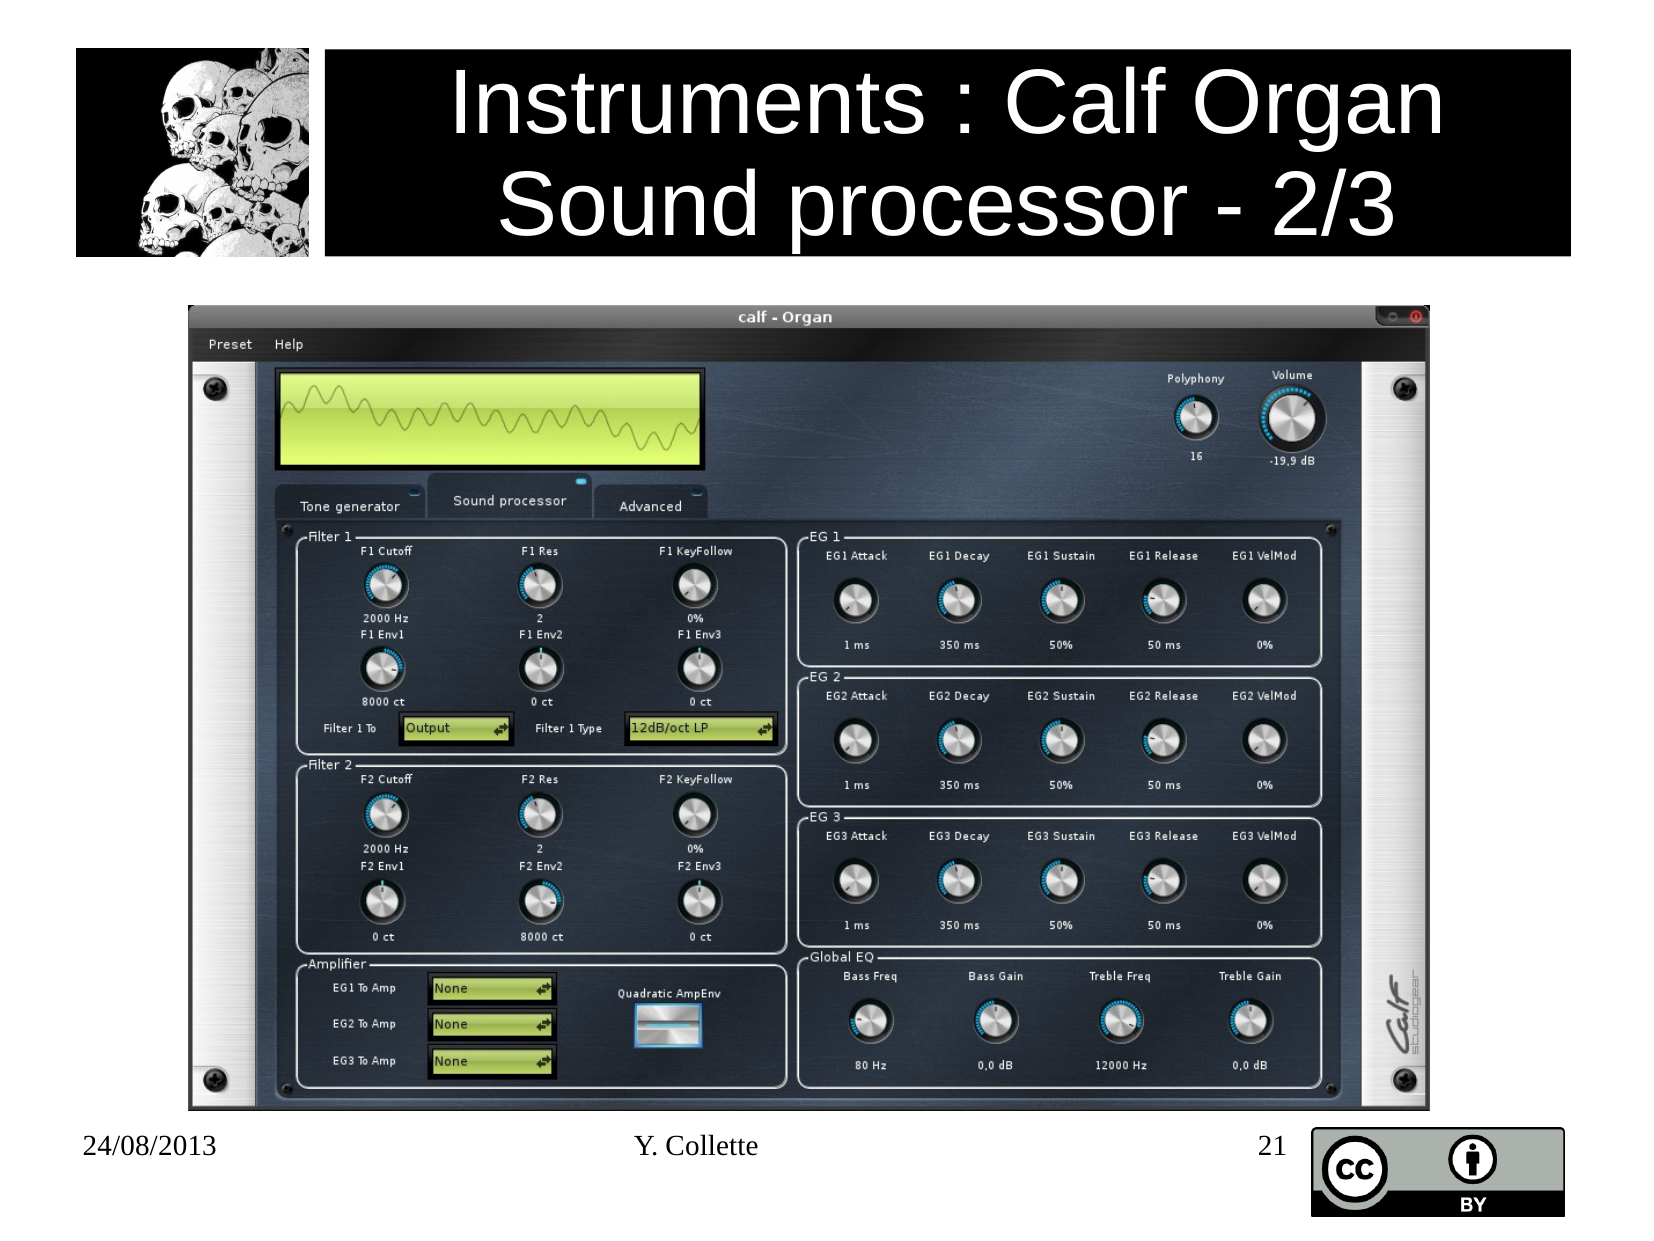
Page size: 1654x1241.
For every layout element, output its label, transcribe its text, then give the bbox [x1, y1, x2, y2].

picture [76, 48, 309, 257]
picture [188, 305, 1430, 1111]
title Instruments : Calf Organ Sound processor - 2/3 [324, 49, 1571, 257]
picture [1311, 1127, 1565, 1217]
